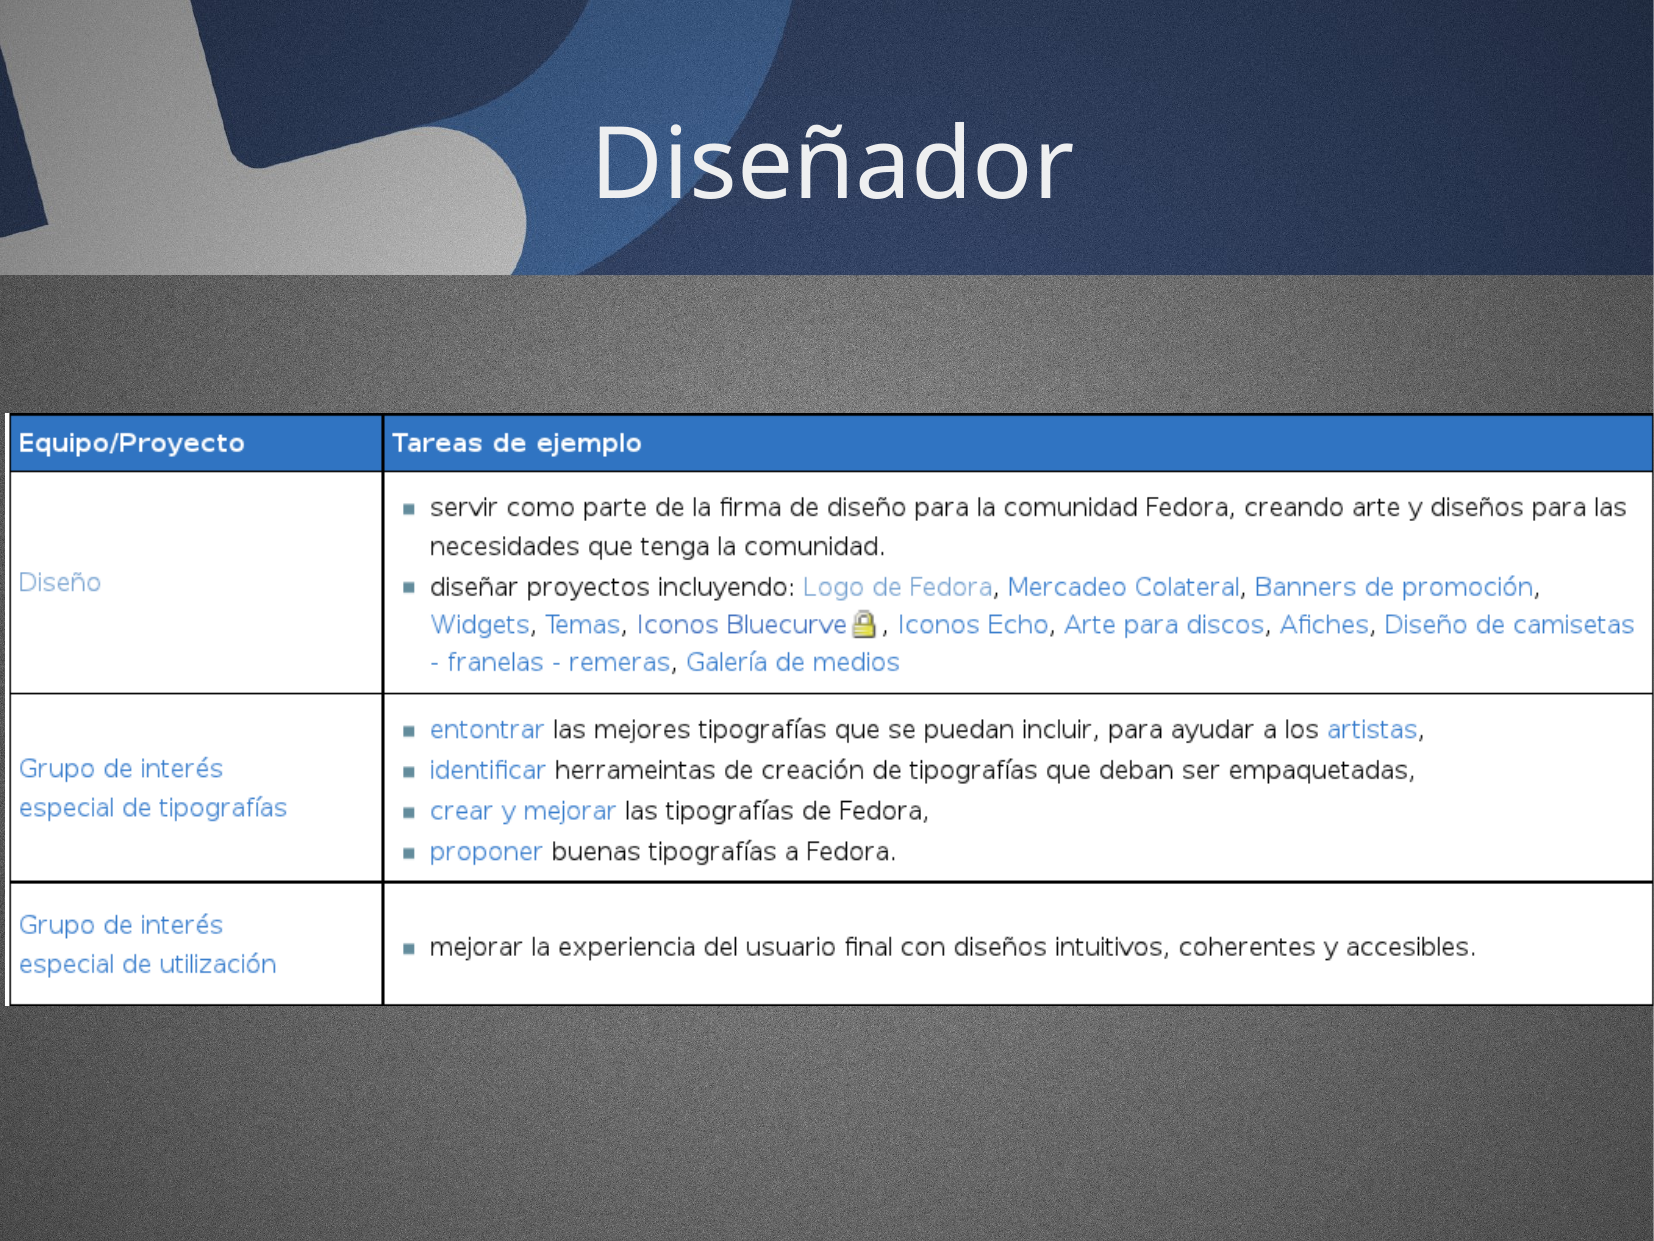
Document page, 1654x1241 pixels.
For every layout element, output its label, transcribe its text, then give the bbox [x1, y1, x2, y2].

text_box Diseñador [88, 58, 1577, 266]
picture [0, 0, 1654, 1241]
